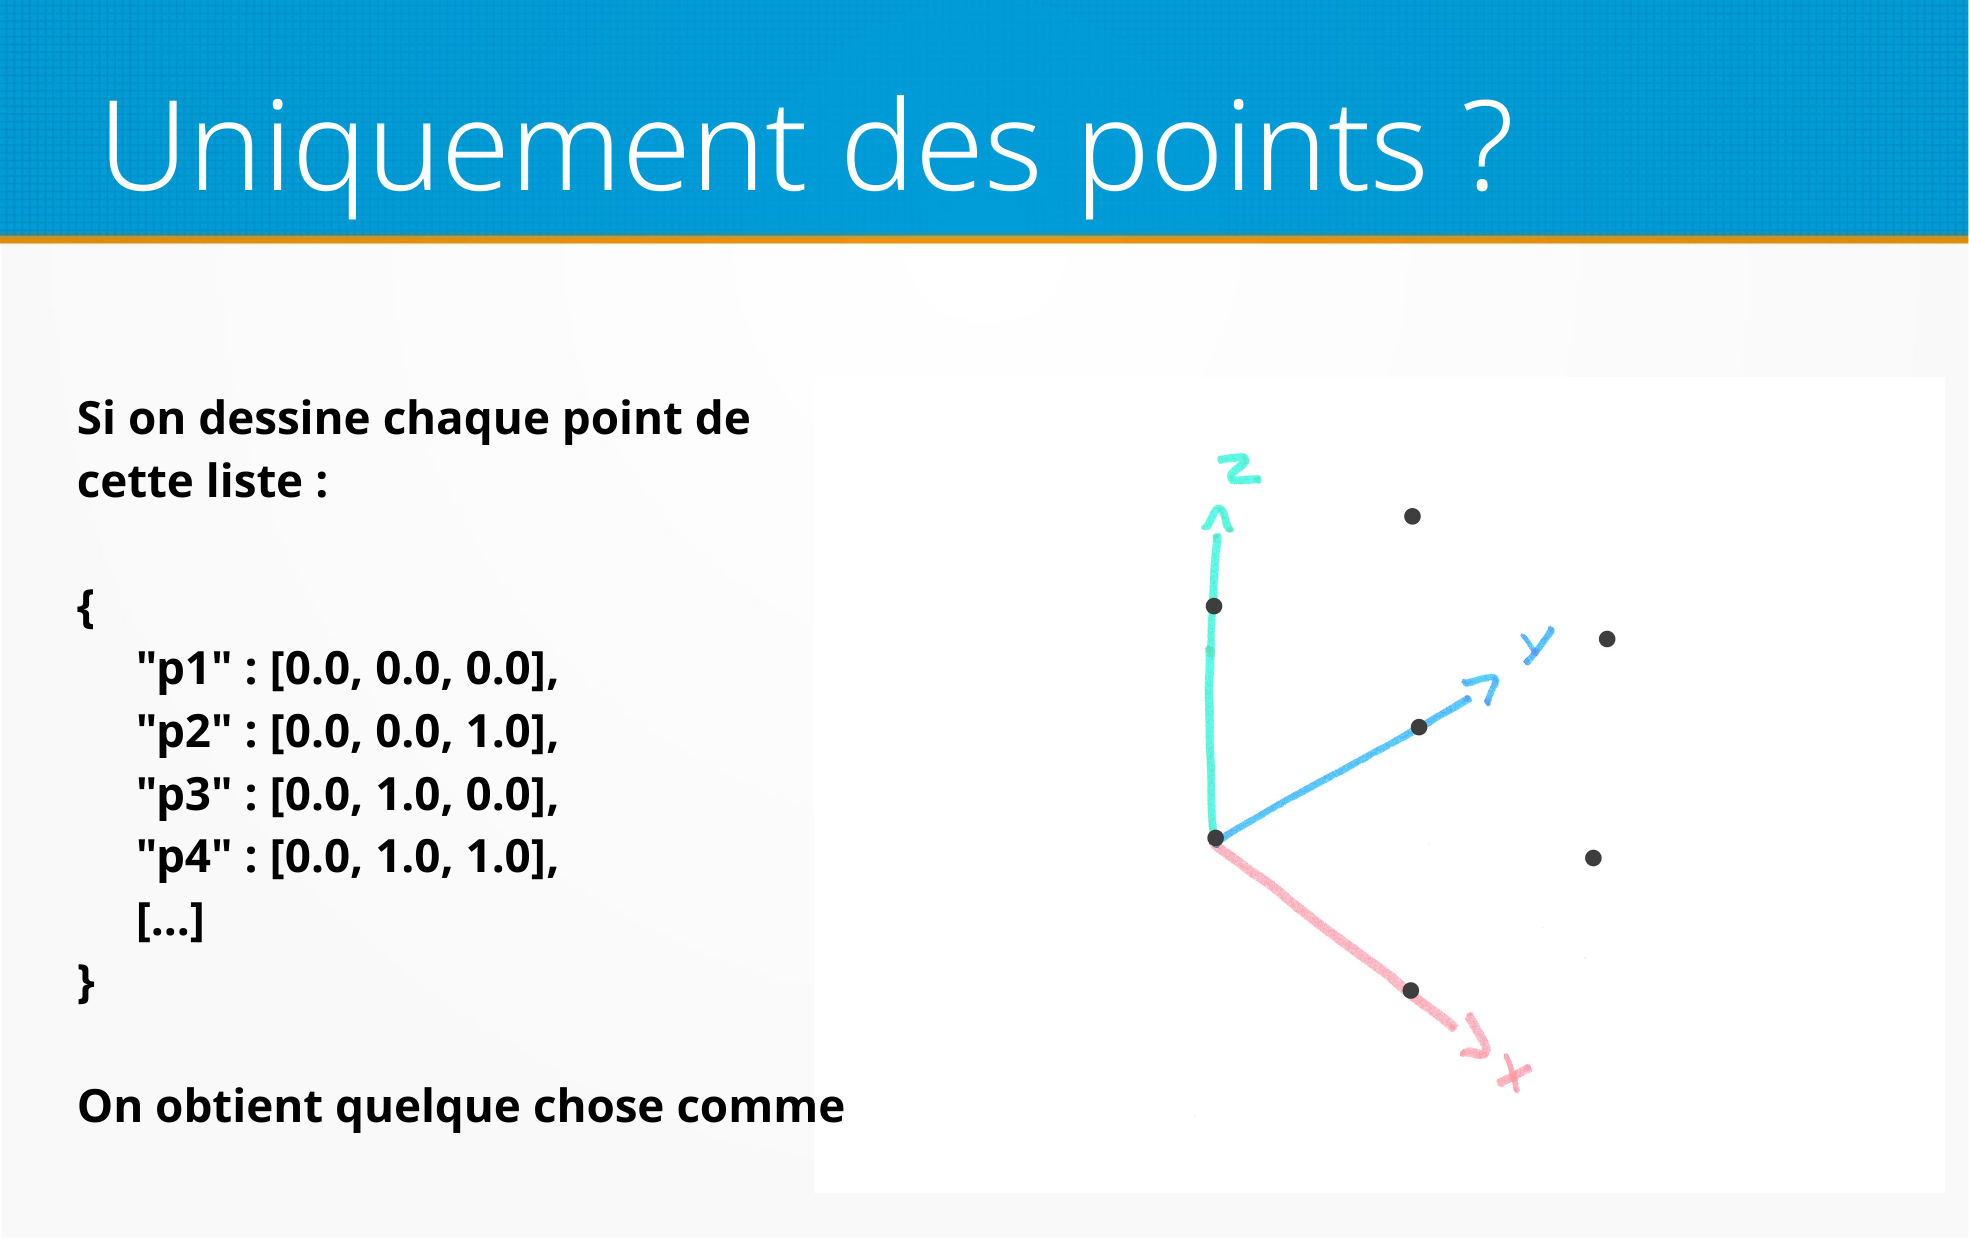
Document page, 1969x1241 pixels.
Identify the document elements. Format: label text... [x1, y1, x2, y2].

text_box Si on dessine chaque point de cette liste : { "p1" : [0.0, 0.0, 0.0], "p2" : [0.0, 0.0, 1.0], "p3" : [0.0, 1.0, 0.0], "p4" : [0.0, 1.0, 1.0], [...] } On obtient quelque chose comme [70, 411, 948, 1111]
title Uniquement des points ? [98, 19, 1870, 227]
picture [0, 233, 1969, 1241]
